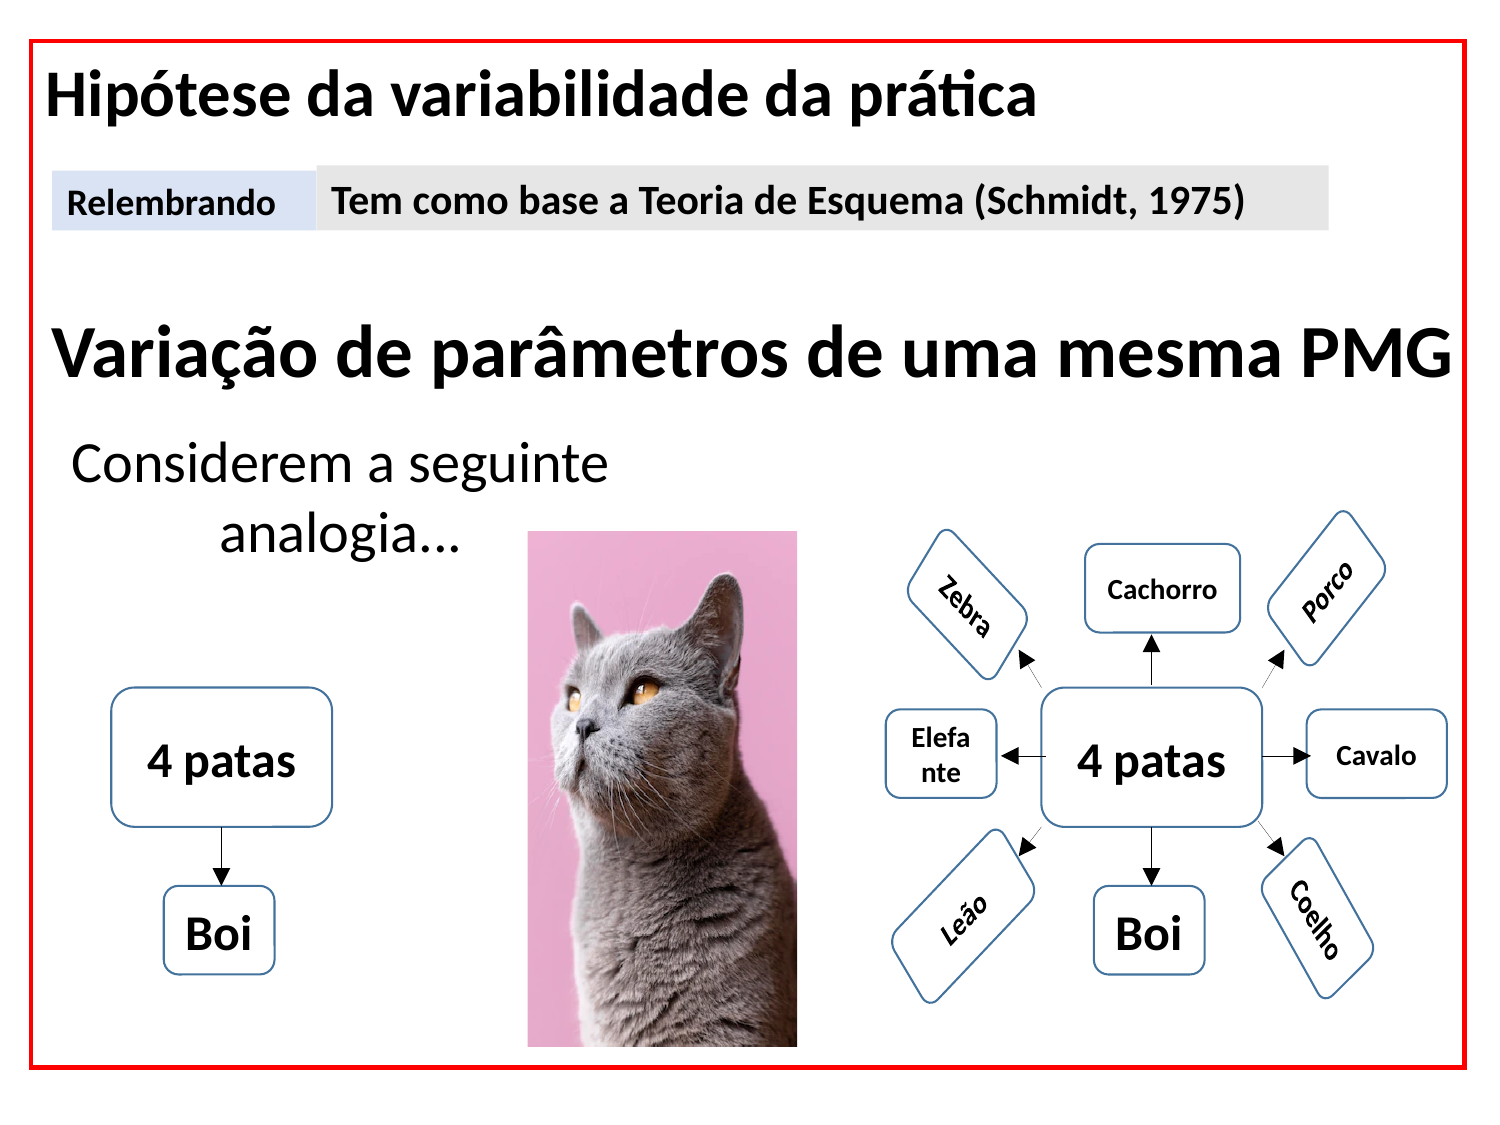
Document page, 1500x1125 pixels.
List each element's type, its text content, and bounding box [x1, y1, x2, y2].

text_box Relembrando [52, 178, 317, 231]
text_box Tem como base a Teoria de Esquema (Schmidt, 1975) [317, 165, 1329, 231]
text_box Cachorro [1085, 543, 1241, 633]
text_box Leão [892, 829, 1035, 1003]
text_box Boi [1093, 885, 1205, 975]
text_box Considerem a seguinte analogia... [0, 417, 691, 572]
text_box Elefante [885, 709, 997, 798]
text_box Variação de parâmetros de uma mesma PMG [36, 295, 1470, 401]
text_box Zebra [908, 529, 1027, 680]
text_box Boi [163, 885, 275, 975]
picture [527, 531, 798, 1047]
text_box 4 patas [1041, 687, 1263, 827]
text_box Cavalo [1306, 709, 1447, 799]
text_box Coelho [1261, 838, 1374, 999]
text_box 4 patas [111, 687, 333, 827]
text_box Porco [1268, 511, 1386, 666]
text_box Hipótese da variabilidade da prática [30, 59, 1108, 178]
